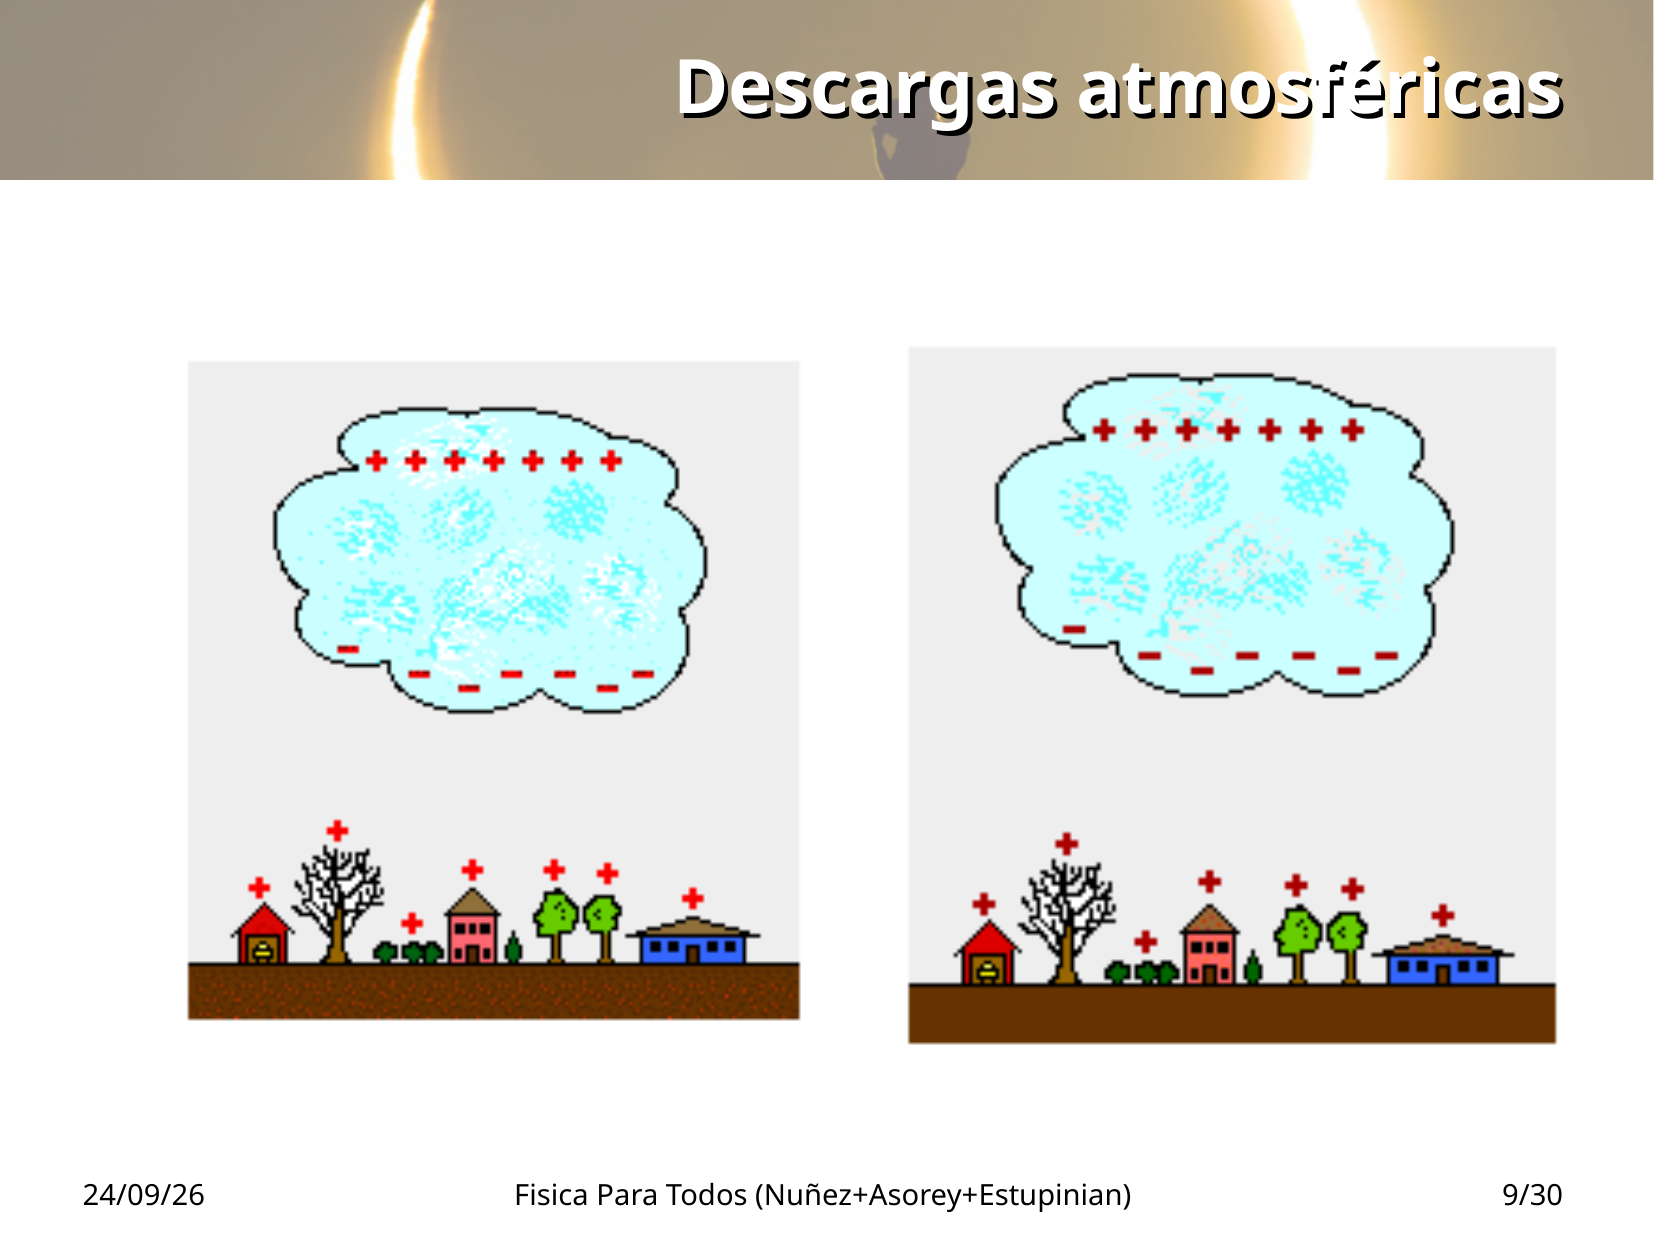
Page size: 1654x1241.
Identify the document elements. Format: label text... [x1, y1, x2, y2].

title Descargas atmosféricas [75, 19, 1564, 151]
picture [90, 334, 815, 1067]
picture [850, 311, 1576, 1090]
picture [0, 0, 1654, 180]
